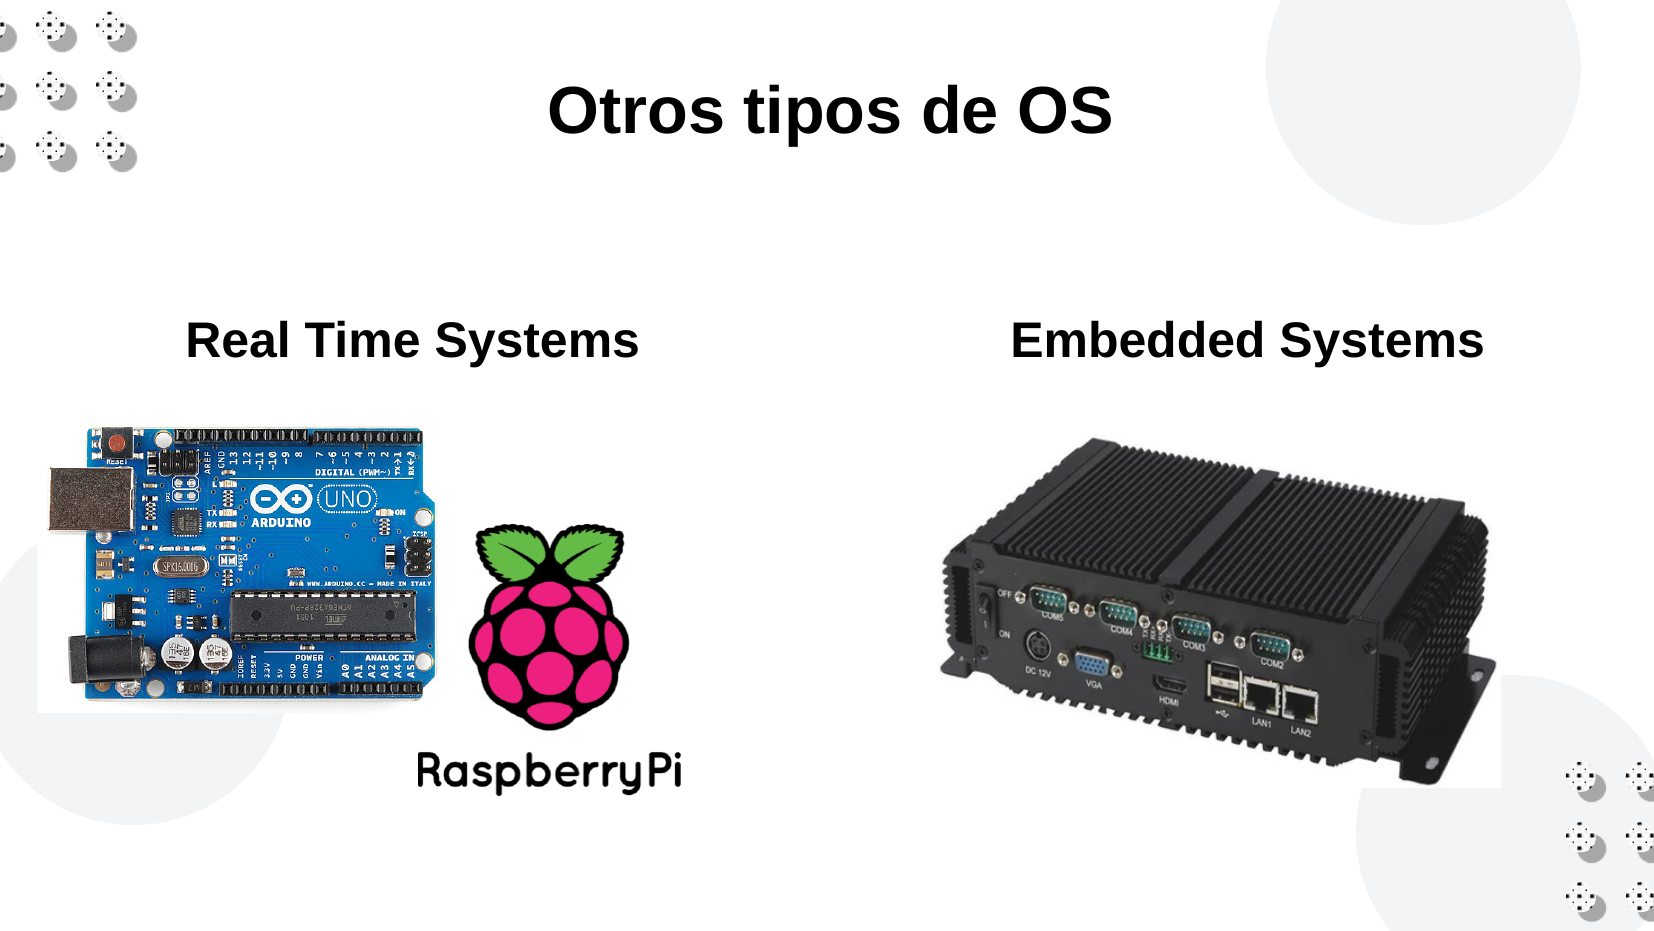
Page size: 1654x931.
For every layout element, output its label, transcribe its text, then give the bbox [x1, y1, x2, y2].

picture [0, 74, 6, 99]
picture [0, 14, 6, 39]
picture [1565, 822, 1596, 853]
picture [1625, 882, 1654, 913]
picture [36, 131, 67, 162]
picture [35, 11, 67, 42]
picture [1565, 761, 1596, 792]
picture [1565, 882, 1596, 913]
picture [937, 435, 1501, 788]
picture [1625, 762, 1654, 793]
picture [0, 134, 7, 159]
title Otros tipos de OS [86, 32, 1576, 188]
picture [1625, 822, 1654, 853]
picture [37, 412, 826, 826]
text_box Embedded Systems [995, 304, 1501, 376]
text_box Real Time Systems [170, 304, 656, 376]
picture [95, 11, 126, 32]
picture [36, 71, 66, 102]
